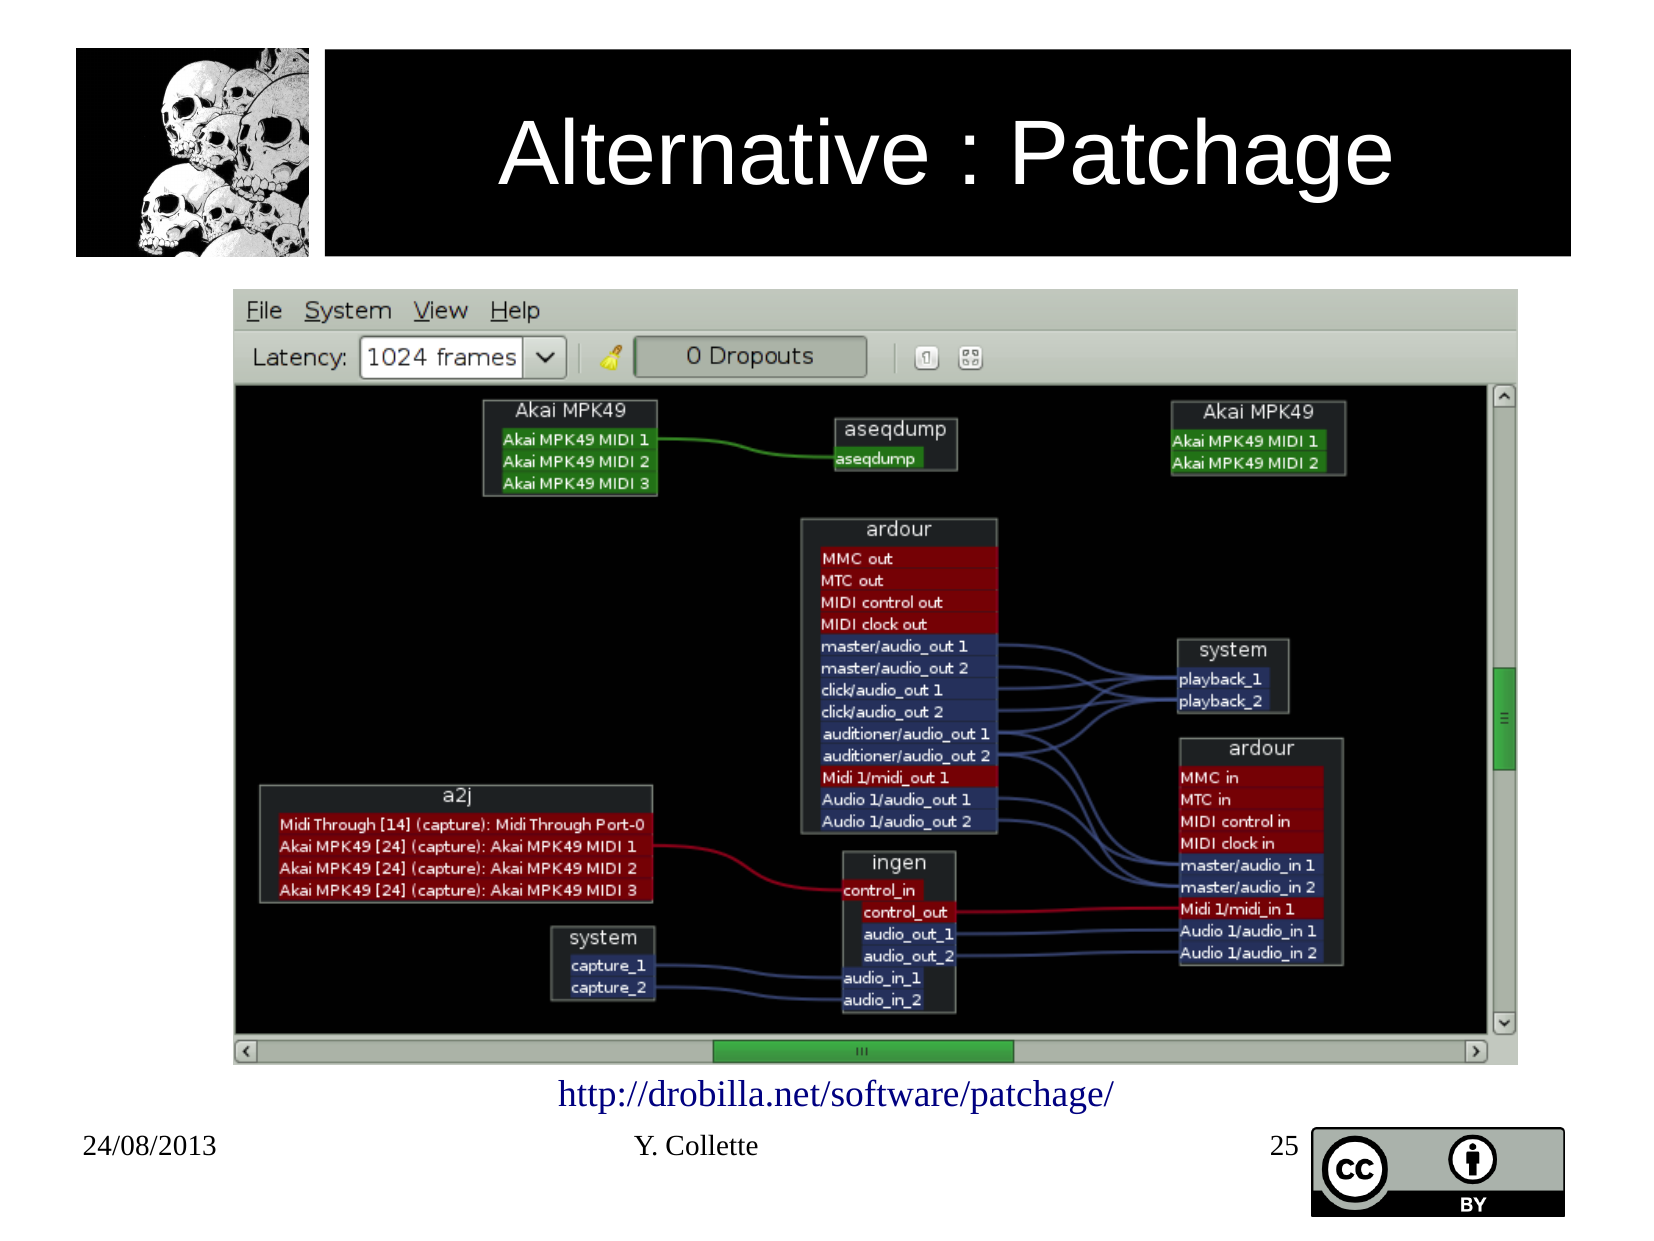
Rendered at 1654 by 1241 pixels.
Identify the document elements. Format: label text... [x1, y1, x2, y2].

text_box http://drobilla.net/software/patchage/ [543, 1065, 1130, 1123]
picture [1311, 1127, 1565, 1217]
title Alternative : Patchage [324, 49, 1571, 257]
picture [233, 289, 1518, 1065]
picture [76, 48, 309, 257]
